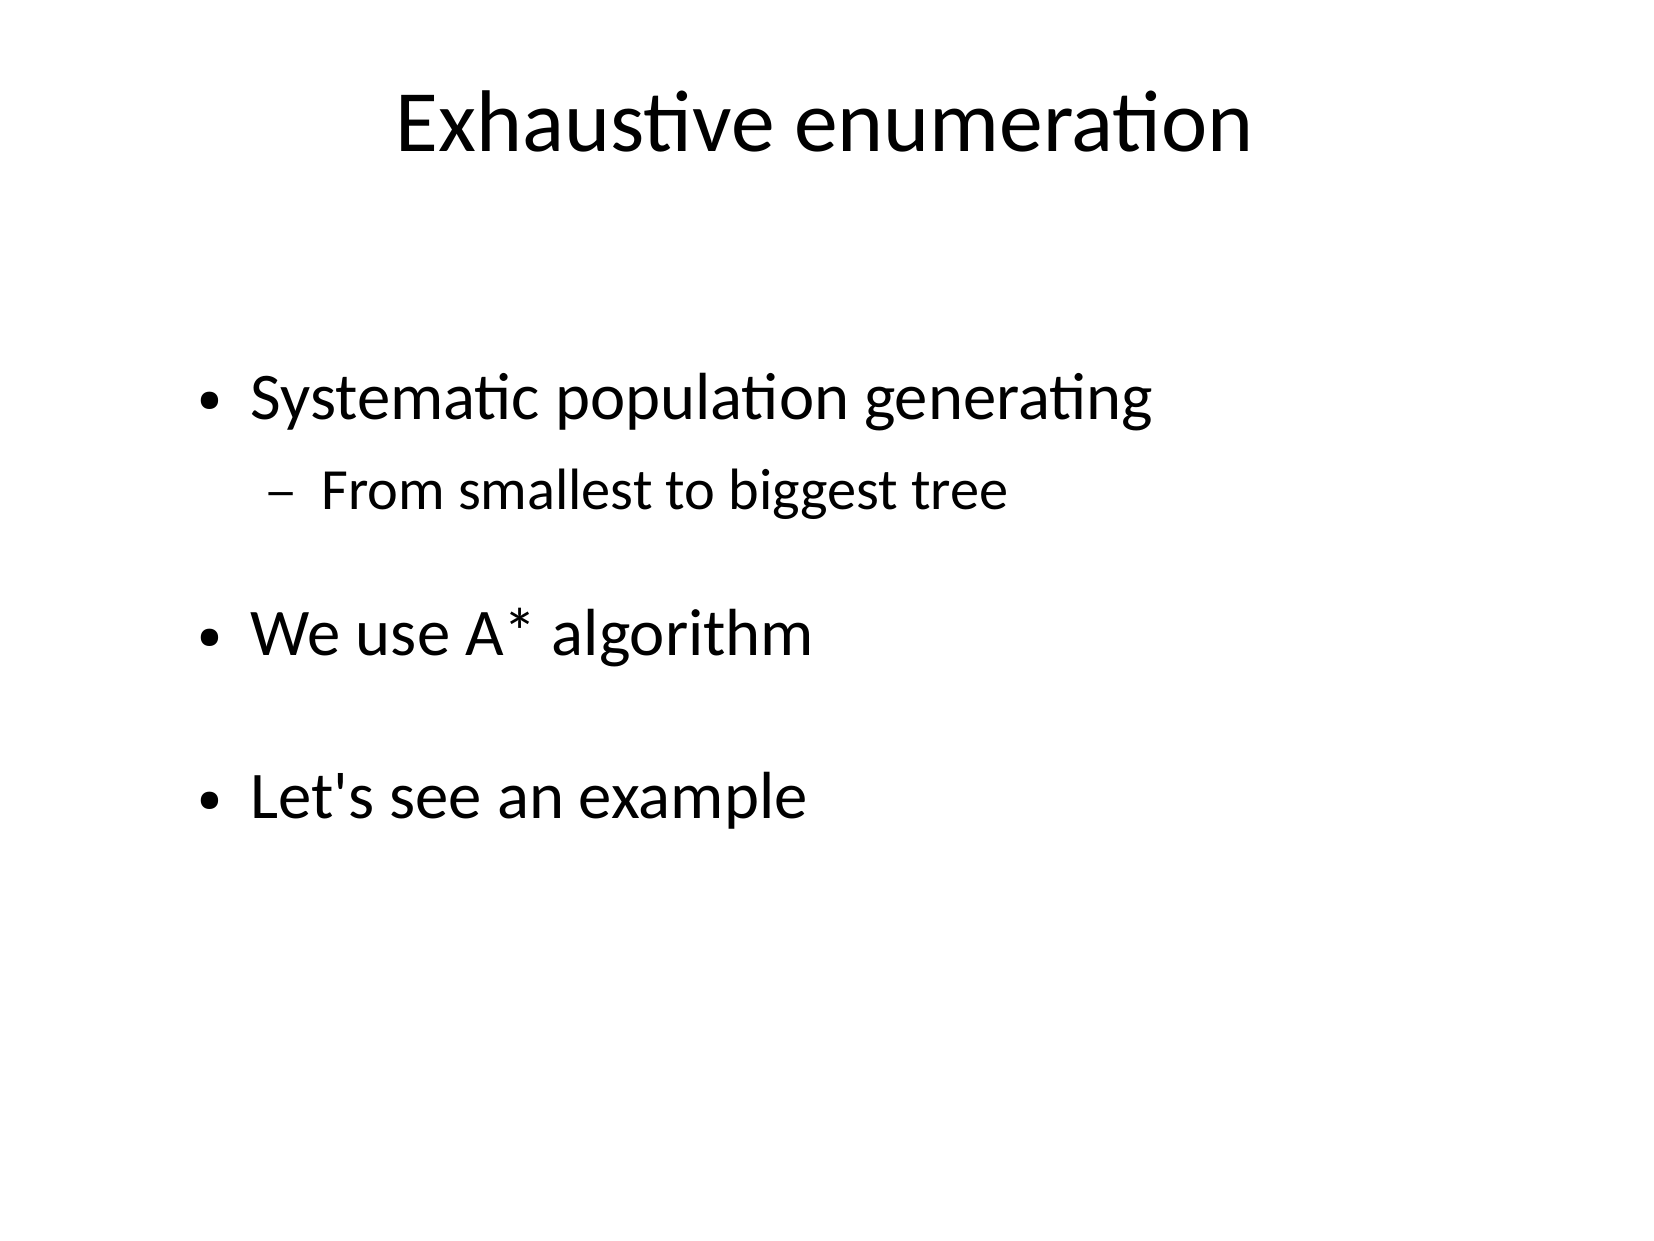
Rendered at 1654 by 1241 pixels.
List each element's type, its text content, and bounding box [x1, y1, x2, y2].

title Exhaustive enumeration [45, 57, 1606, 203]
list Systematic population generating From smallest to biggest tree We use A* algorithm Let's see an example [180, 369, 1381, 1089]
